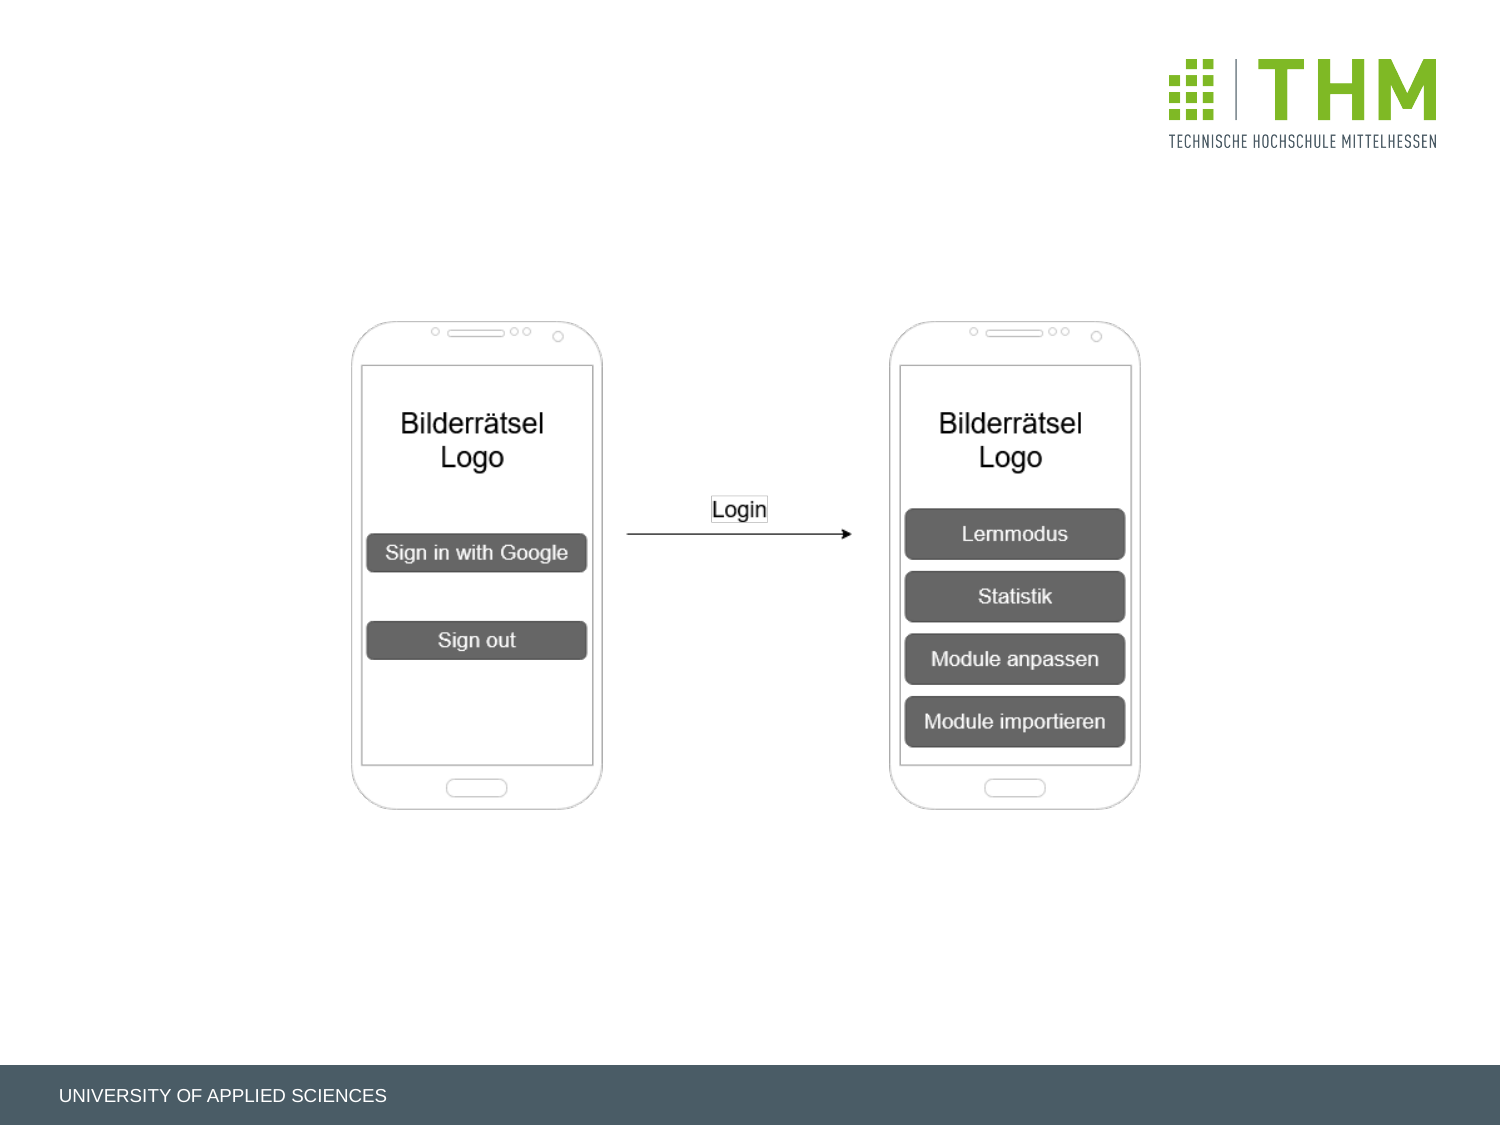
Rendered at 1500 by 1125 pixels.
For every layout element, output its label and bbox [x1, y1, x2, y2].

picture [1169, 59, 1436, 148]
picture [351, 321, 1141, 811]
